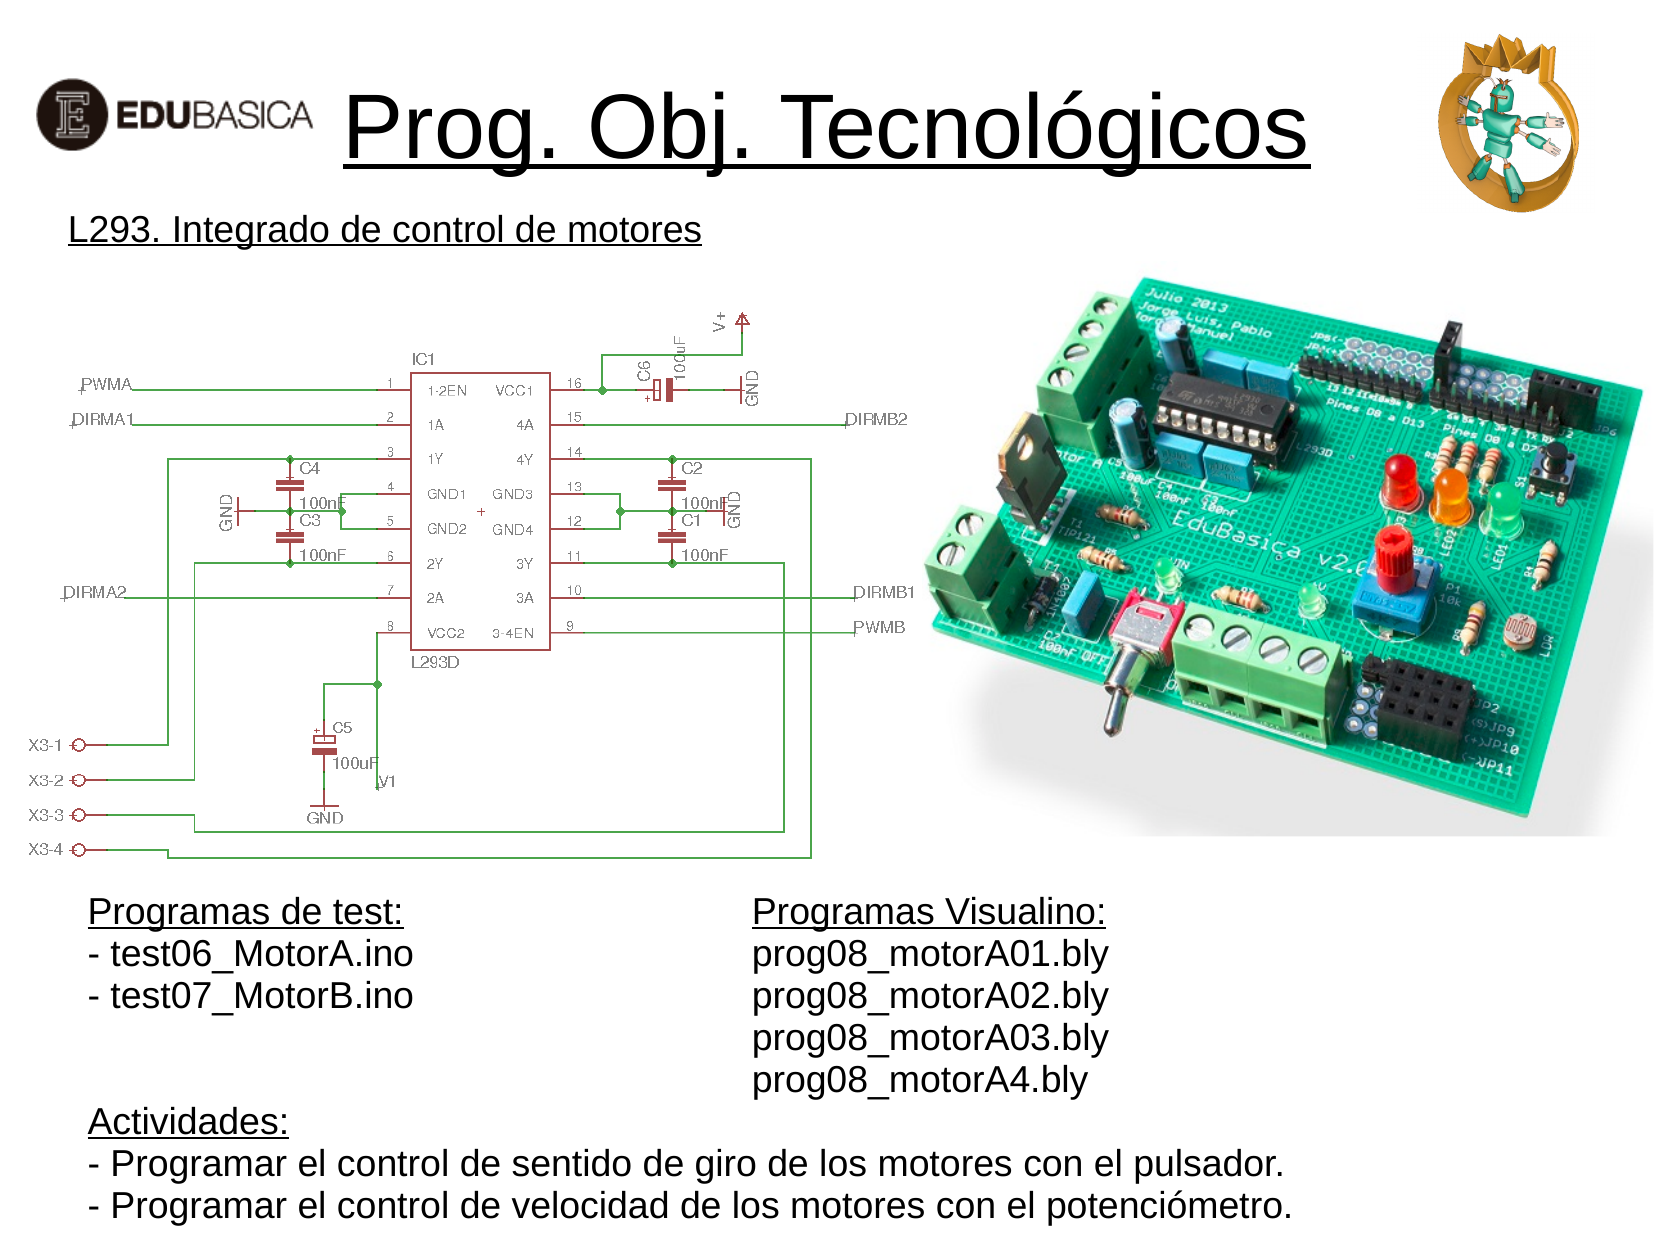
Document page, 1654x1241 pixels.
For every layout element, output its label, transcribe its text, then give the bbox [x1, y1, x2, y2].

picture [35, 77, 316, 154]
text_box Programas de test: Programas Visualino: - test06_MotorA.ino prog08_motorA01.bly - test07_MotorB.ino prog08_motorA02.bly prog08_motorA03.bly prog08_motorA4.bly Actividades: - Programar el control de sentido de giro de los motores con el pulsador. - Programar el control de velocidad de los motores con el potenciómetro. [72, 883, 1567, 1234]
text_box L293. Integrado de control de motores [53, 200, 718, 258]
title Prog. Obj. Tecnológicos [82, 23, 1571, 231]
picture [1417, 33, 1595, 213]
picture [0, 261, 1654, 871]
